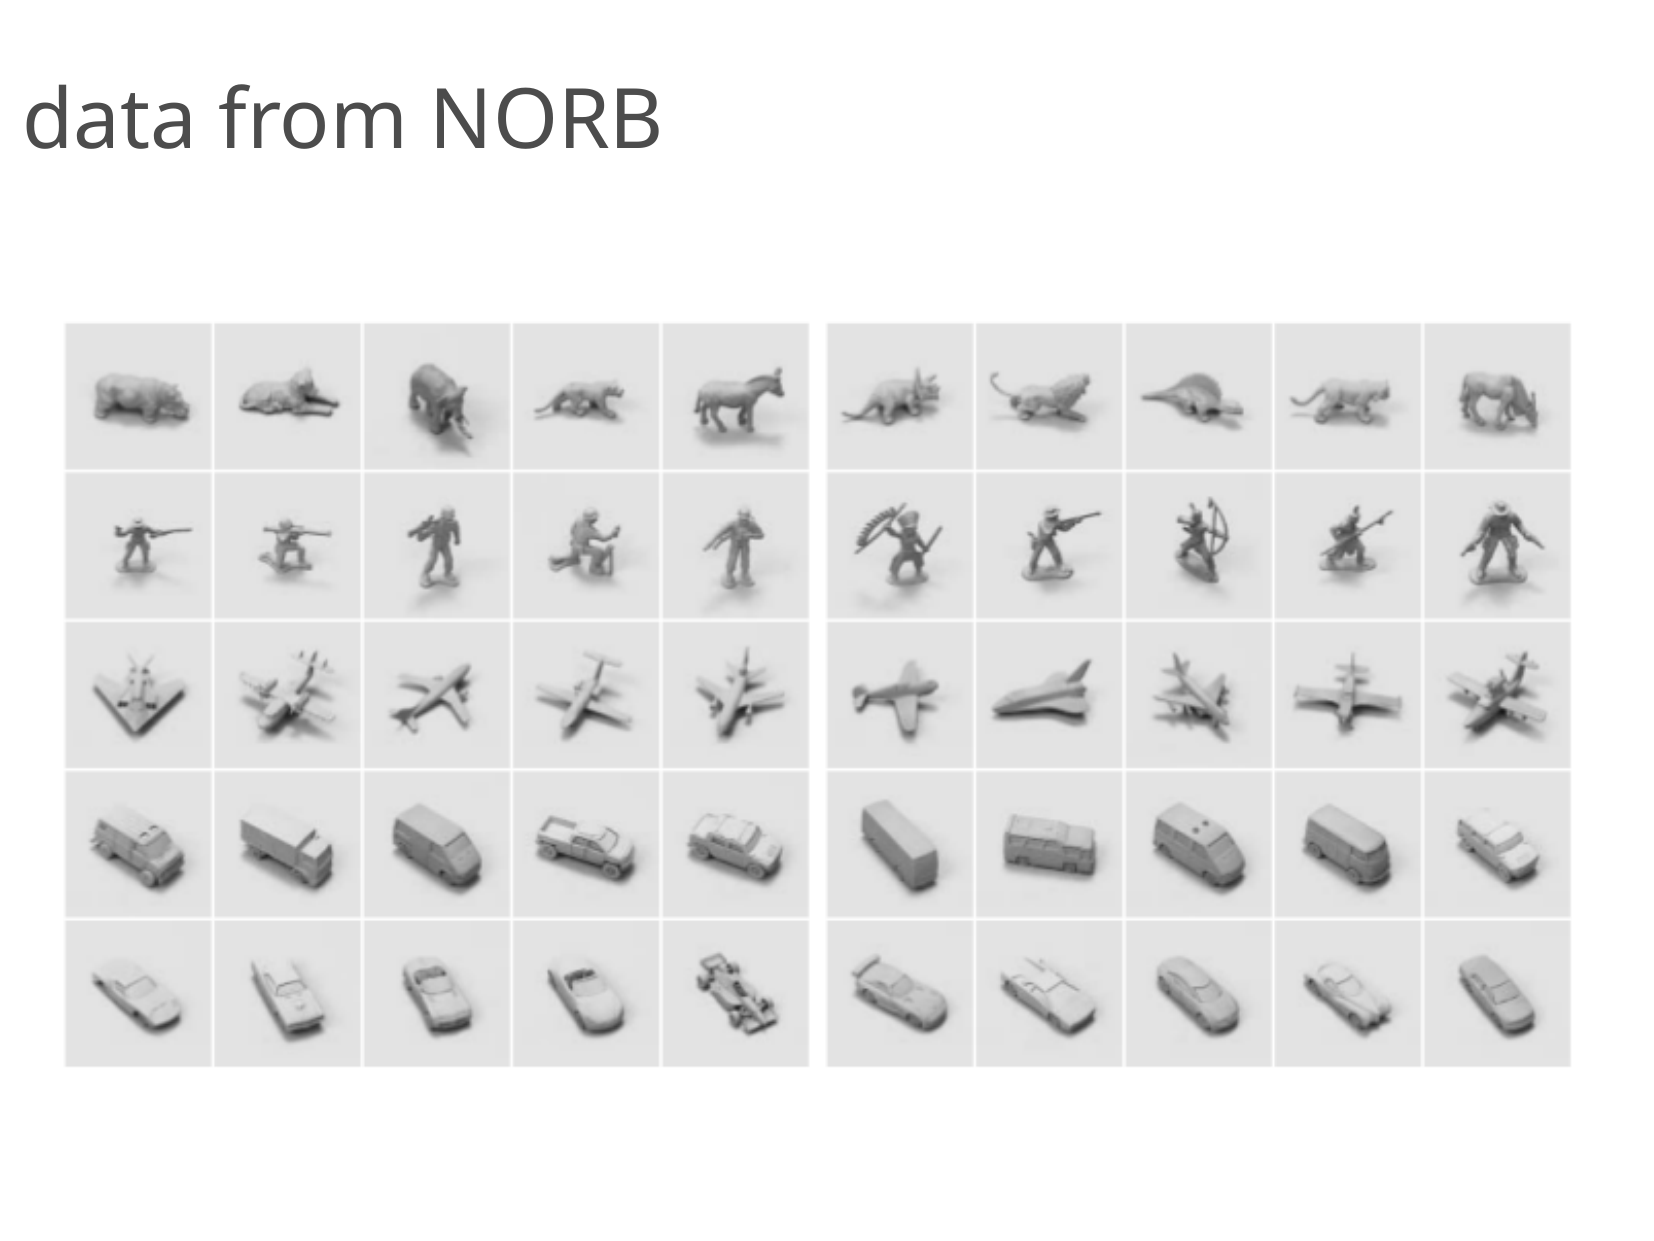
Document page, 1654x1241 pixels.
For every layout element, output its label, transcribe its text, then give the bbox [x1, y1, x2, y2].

picture [46, 320, 1592, 1092]
title data from NORB [22, 19, 1654, 213]
